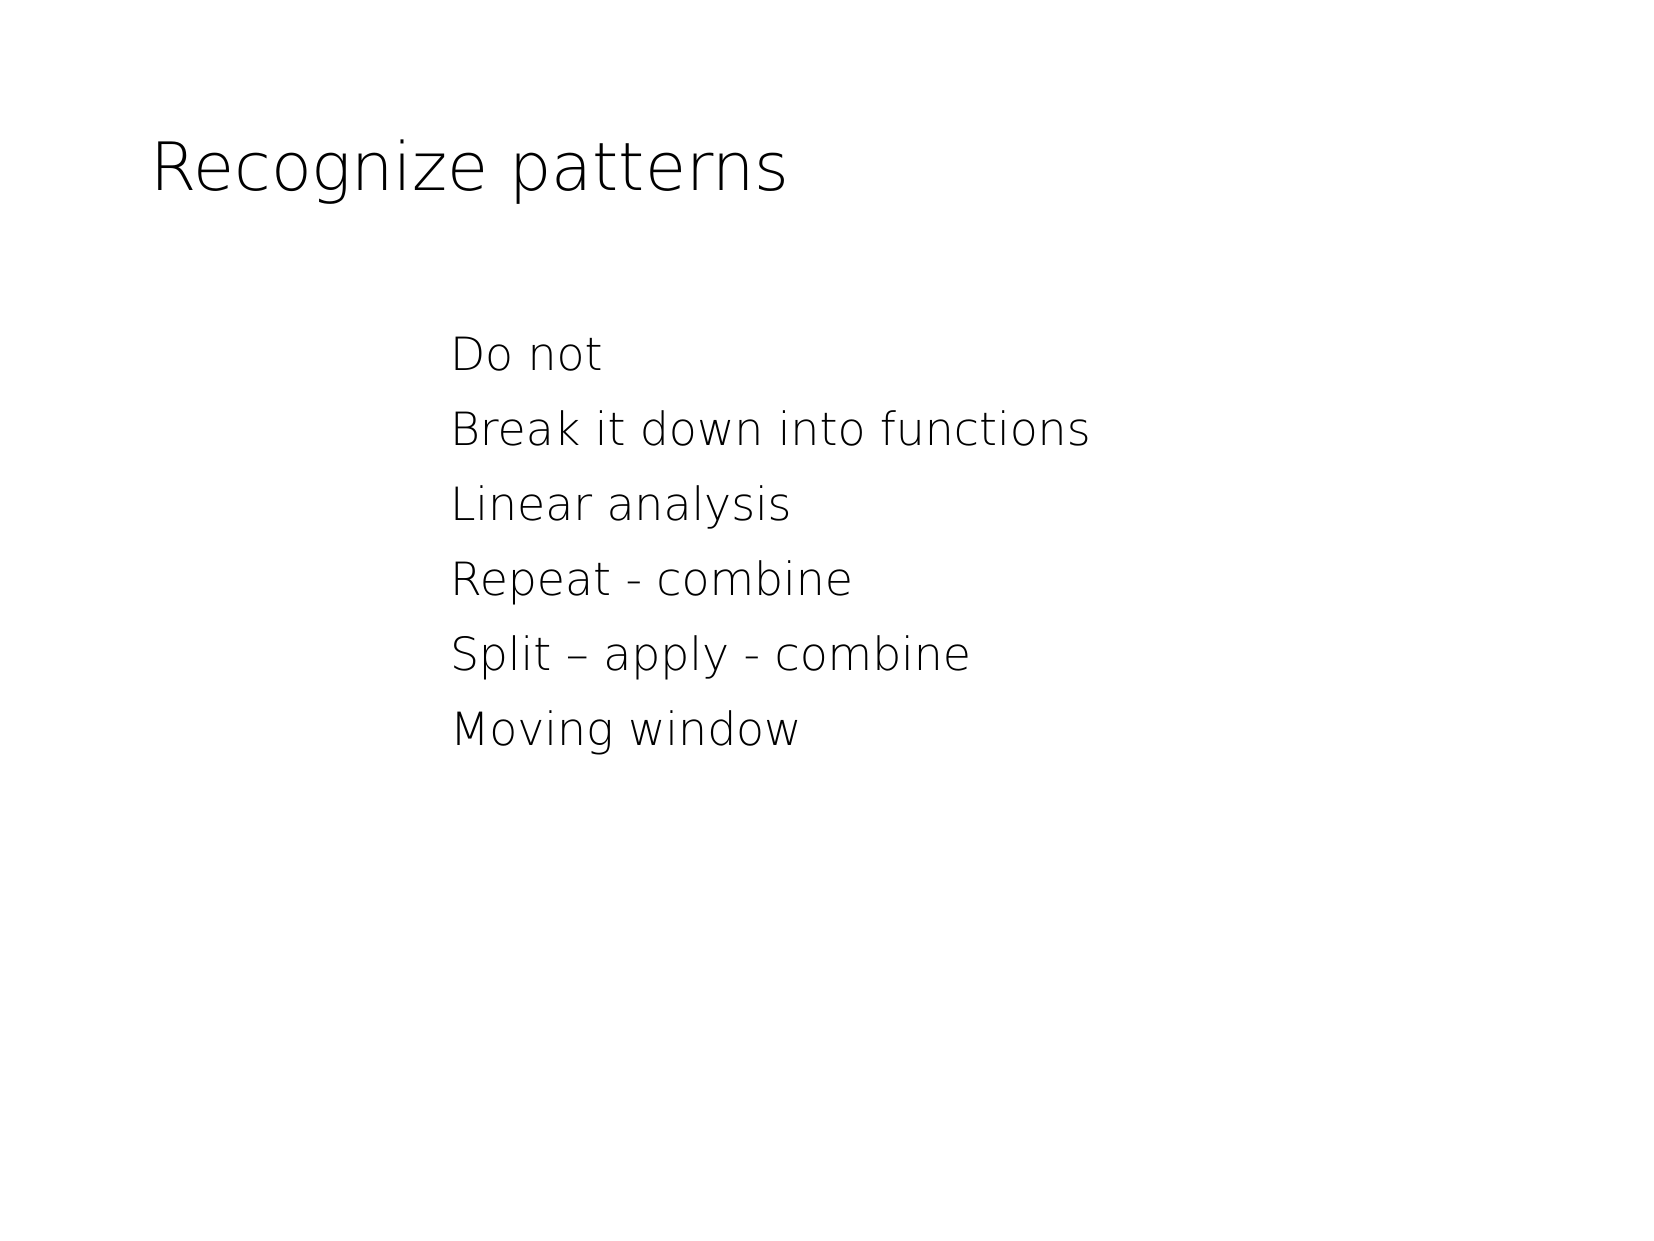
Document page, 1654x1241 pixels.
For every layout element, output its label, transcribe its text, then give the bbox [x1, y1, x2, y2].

subtitle Recognize patterns [150, 0, 1639, 335]
text_box Split – apply - combine [450, 635, 1426, 675]
text_box Do not [450, 300, 1426, 375]
text_box Moving window [450, 675, 1426, 785]
text_box Linear analysis [450, 485, 1426, 560]
text_box Break it down into functions [450, 375, 1426, 485]
text_box Repeat - combine [450, 560, 1426, 635]
